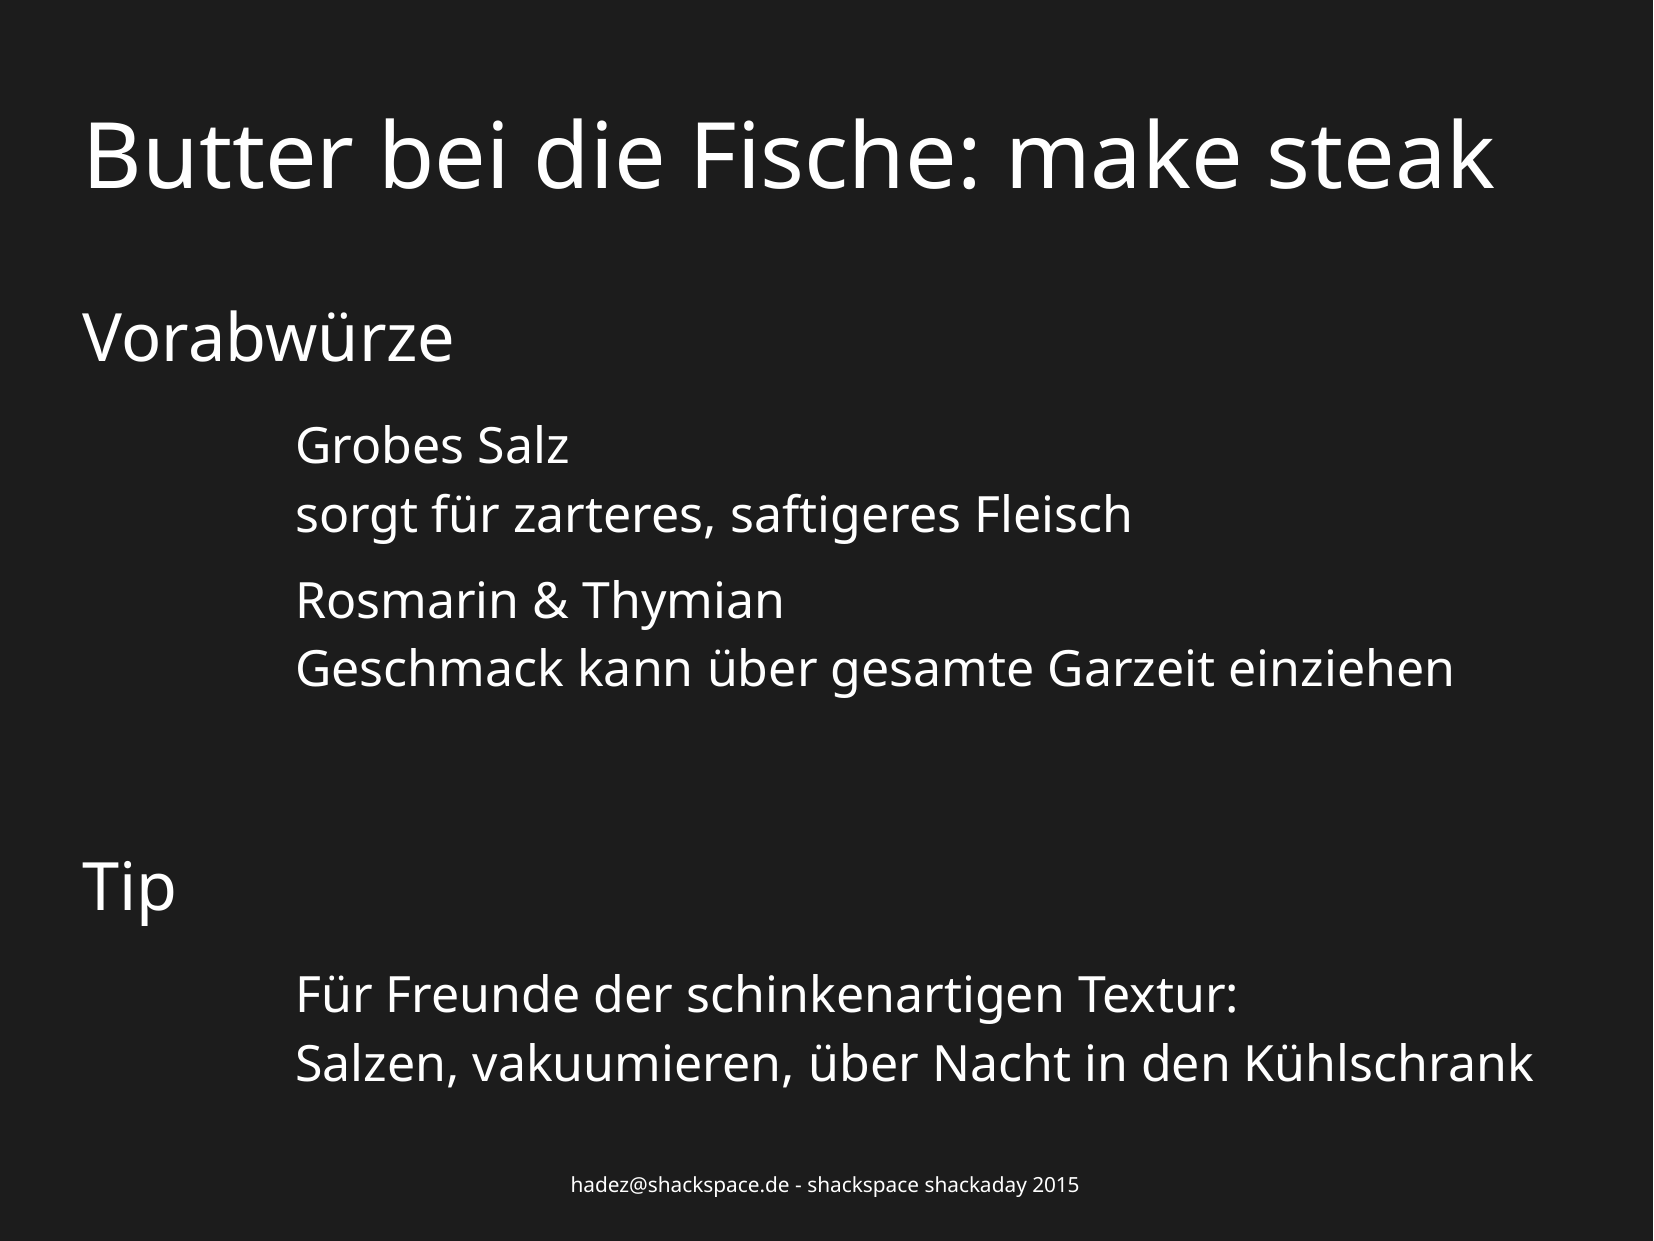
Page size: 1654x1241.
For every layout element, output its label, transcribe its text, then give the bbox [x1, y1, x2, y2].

title Butter bei die Fische: make steak [82, 49, 1571, 257]
list Vorabwürze Grobes Salz sorgt für zarteres, saftigeres Fleisch Rosmarin & Thymian Geschmack kann über gesamte Garzeit einziehen Tip Für Freunde der schinkenartigen Textur: Salzen, vakuumieren, über Nacht in den Kühlschrank [82, 290, 1571, 1141]
